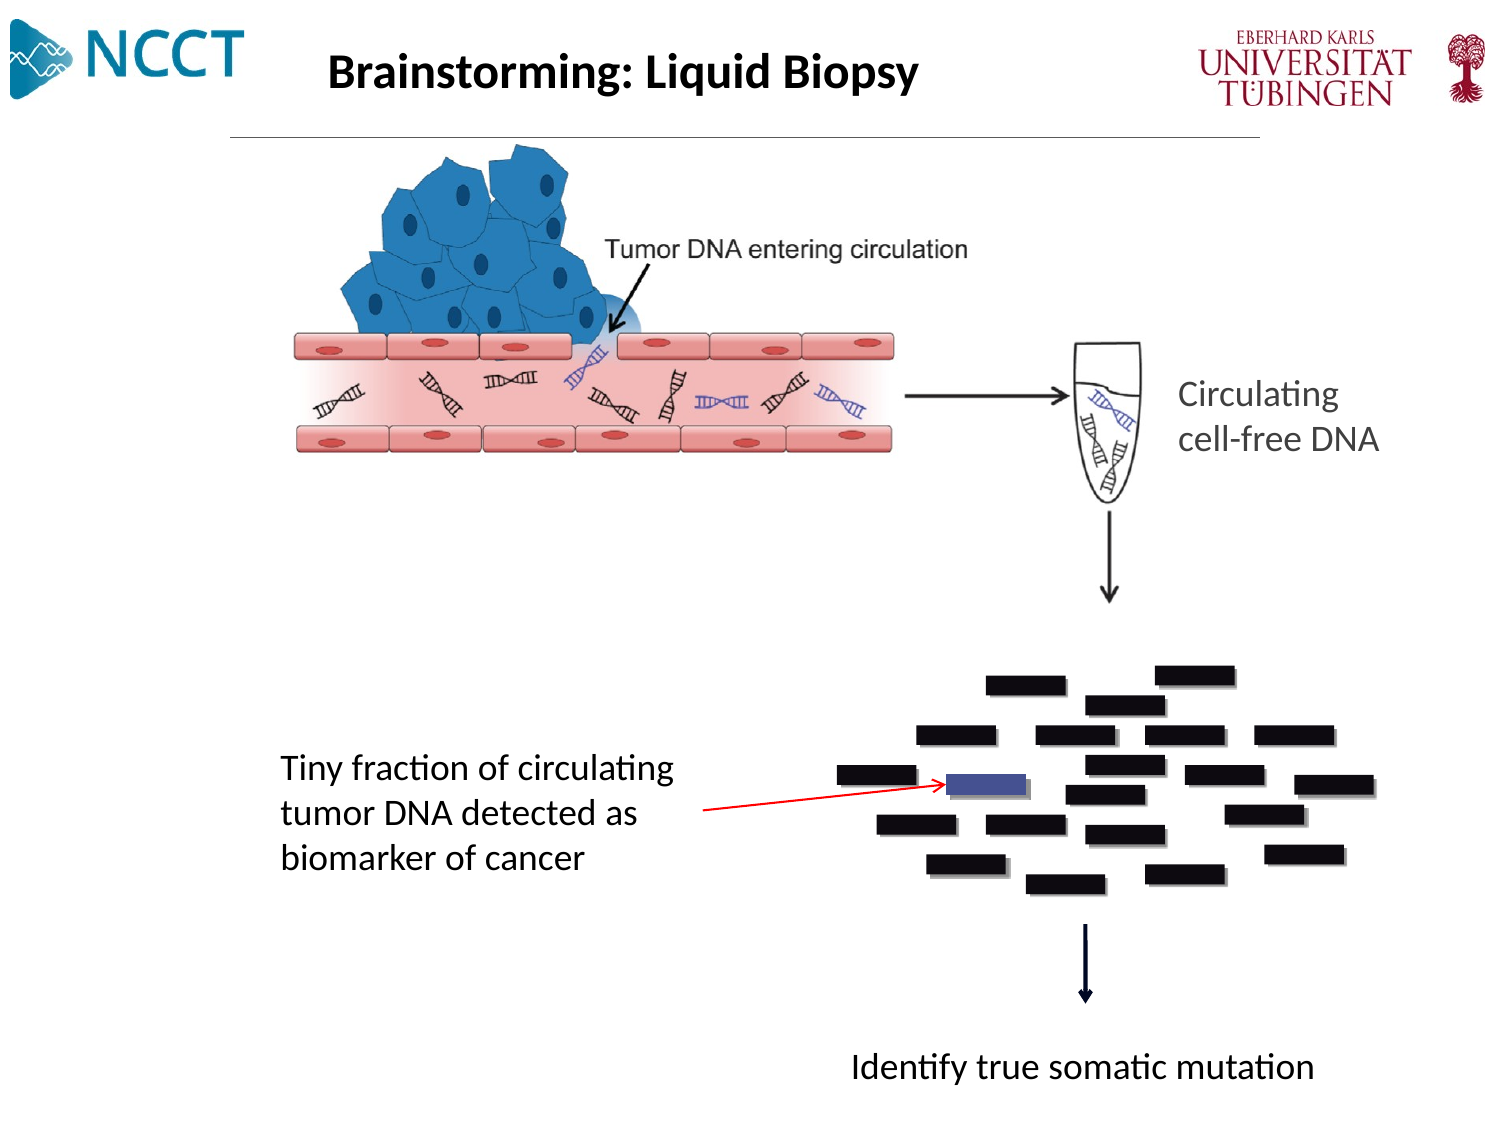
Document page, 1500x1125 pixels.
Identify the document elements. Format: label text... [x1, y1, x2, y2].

text_box [1035, 725, 1116, 745]
text_box [1254, 725, 1335, 745]
text_box [1184, 765, 1265, 785]
text_box [1294, 774, 1374, 795]
text_box [1224, 804, 1305, 825]
text_box [876, 814, 957, 835]
text_box [1154, 665, 1235, 686]
text_box Tiny fraction of circulating tumor DNA detected as biomarker of cancer [265, 735, 703, 885]
text_box [926, 854, 1006, 875]
text_box [836, 765, 917, 785]
text_box [946, 774, 1026, 795]
text_box Brainstorming: Liquid Biopsy [312, 30, 1105, 106]
text_box [985, 814, 1066, 835]
text_box [1145, 725, 1225, 745]
text_box Circulating cell-free DNA [1163, 361, 1400, 467]
text_box [1085, 824, 1165, 845]
picture [1198, 30, 1485, 106]
text_box [1085, 754, 1165, 775]
picture [289, 140, 1196, 610]
text_box [1145, 864, 1225, 885]
text_box [985, 675, 1066, 696]
text_box [1025, 874, 1106, 895]
text_box [1264, 844, 1344, 865]
text_box [916, 725, 996, 745]
text_box [1065, 784, 1146, 805]
text_box [1085, 695, 1165, 716]
text_box Identify true somatic mutation [836, 1034, 1331, 1095]
picture [10, 19, 245, 102]
